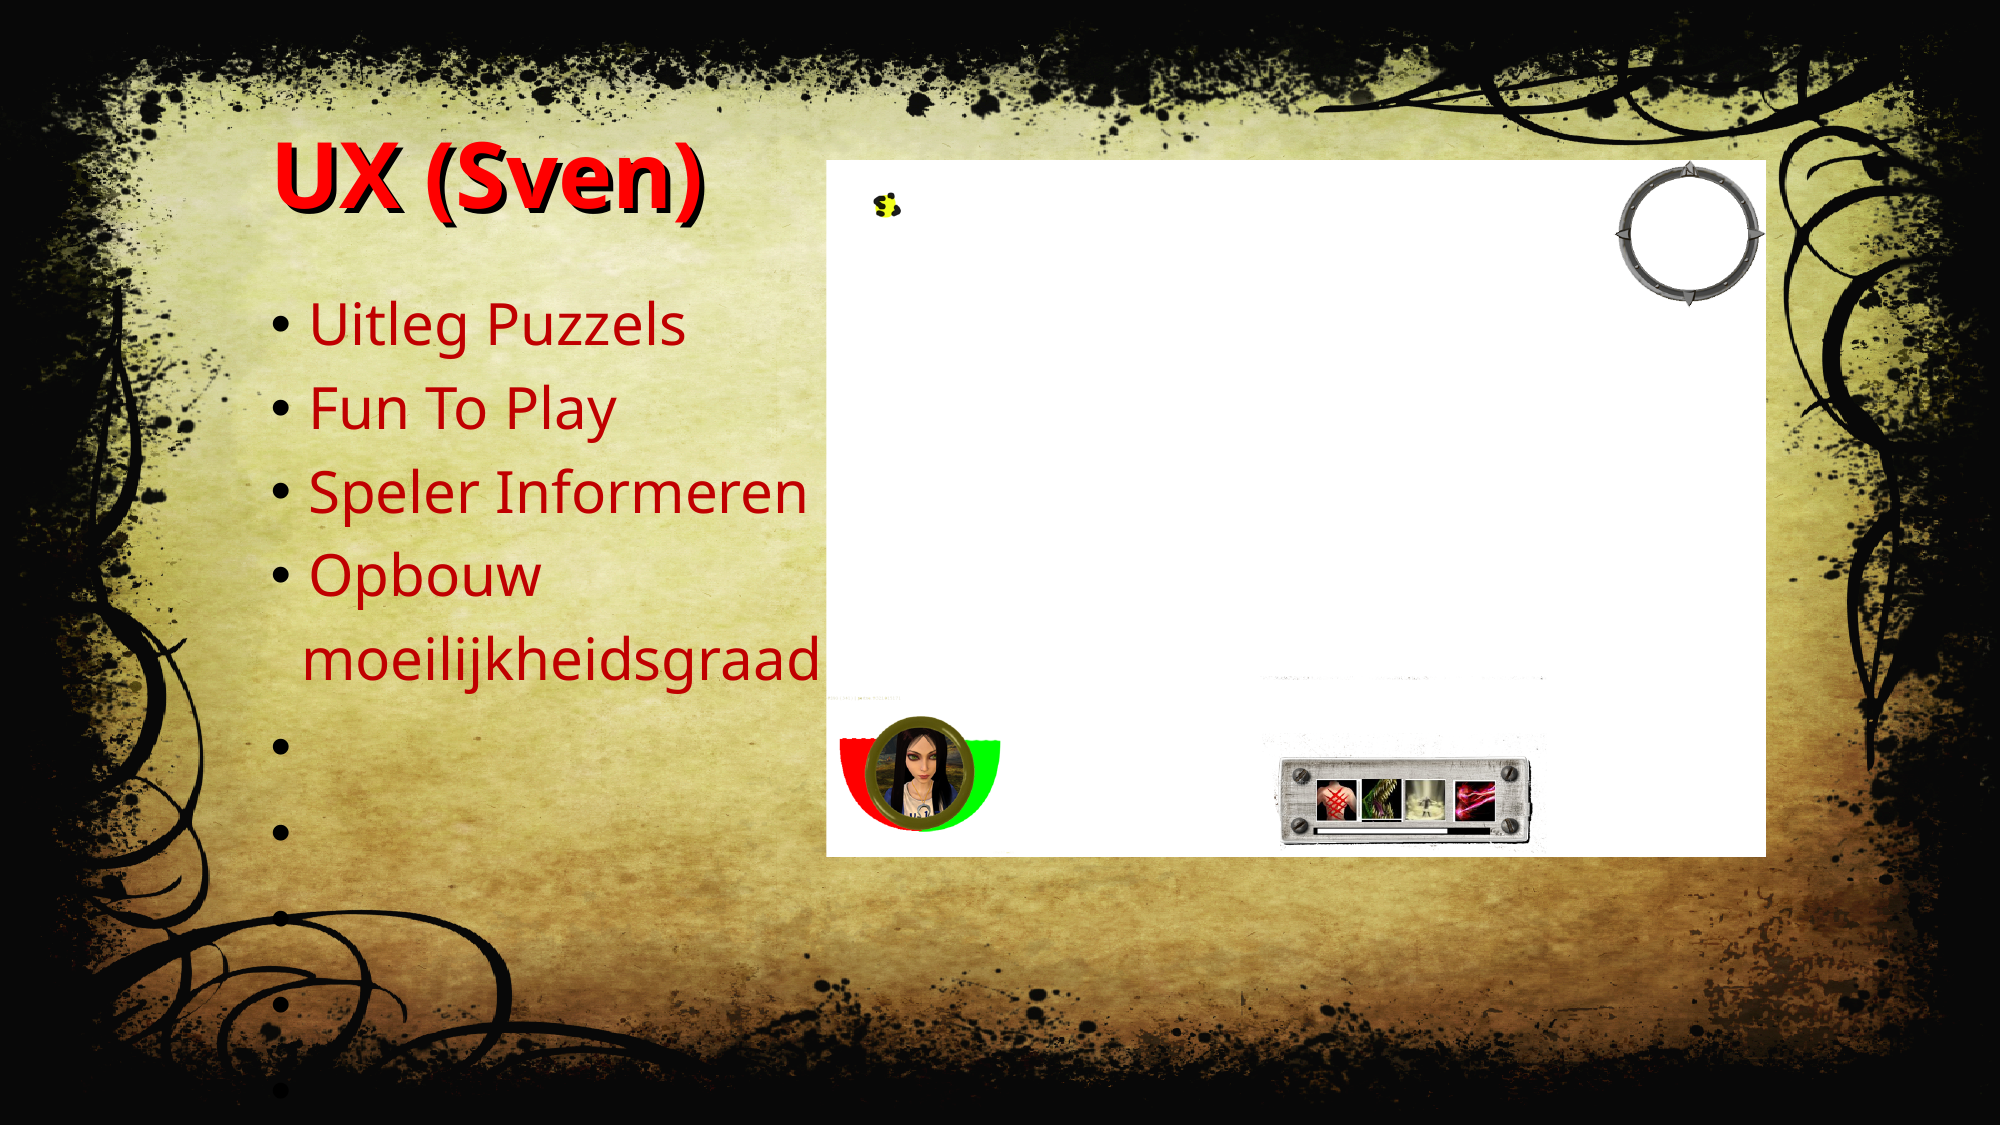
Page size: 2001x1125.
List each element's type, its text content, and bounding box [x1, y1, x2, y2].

list Uitleg Puzzels Fun To Play Speler Informeren Opbouw moeilijkheidsgraad [255, 288, 1981, 1002]
chart [826, 160, 1766, 857]
title UX (Sven) [255, 70, 1981, 288]
